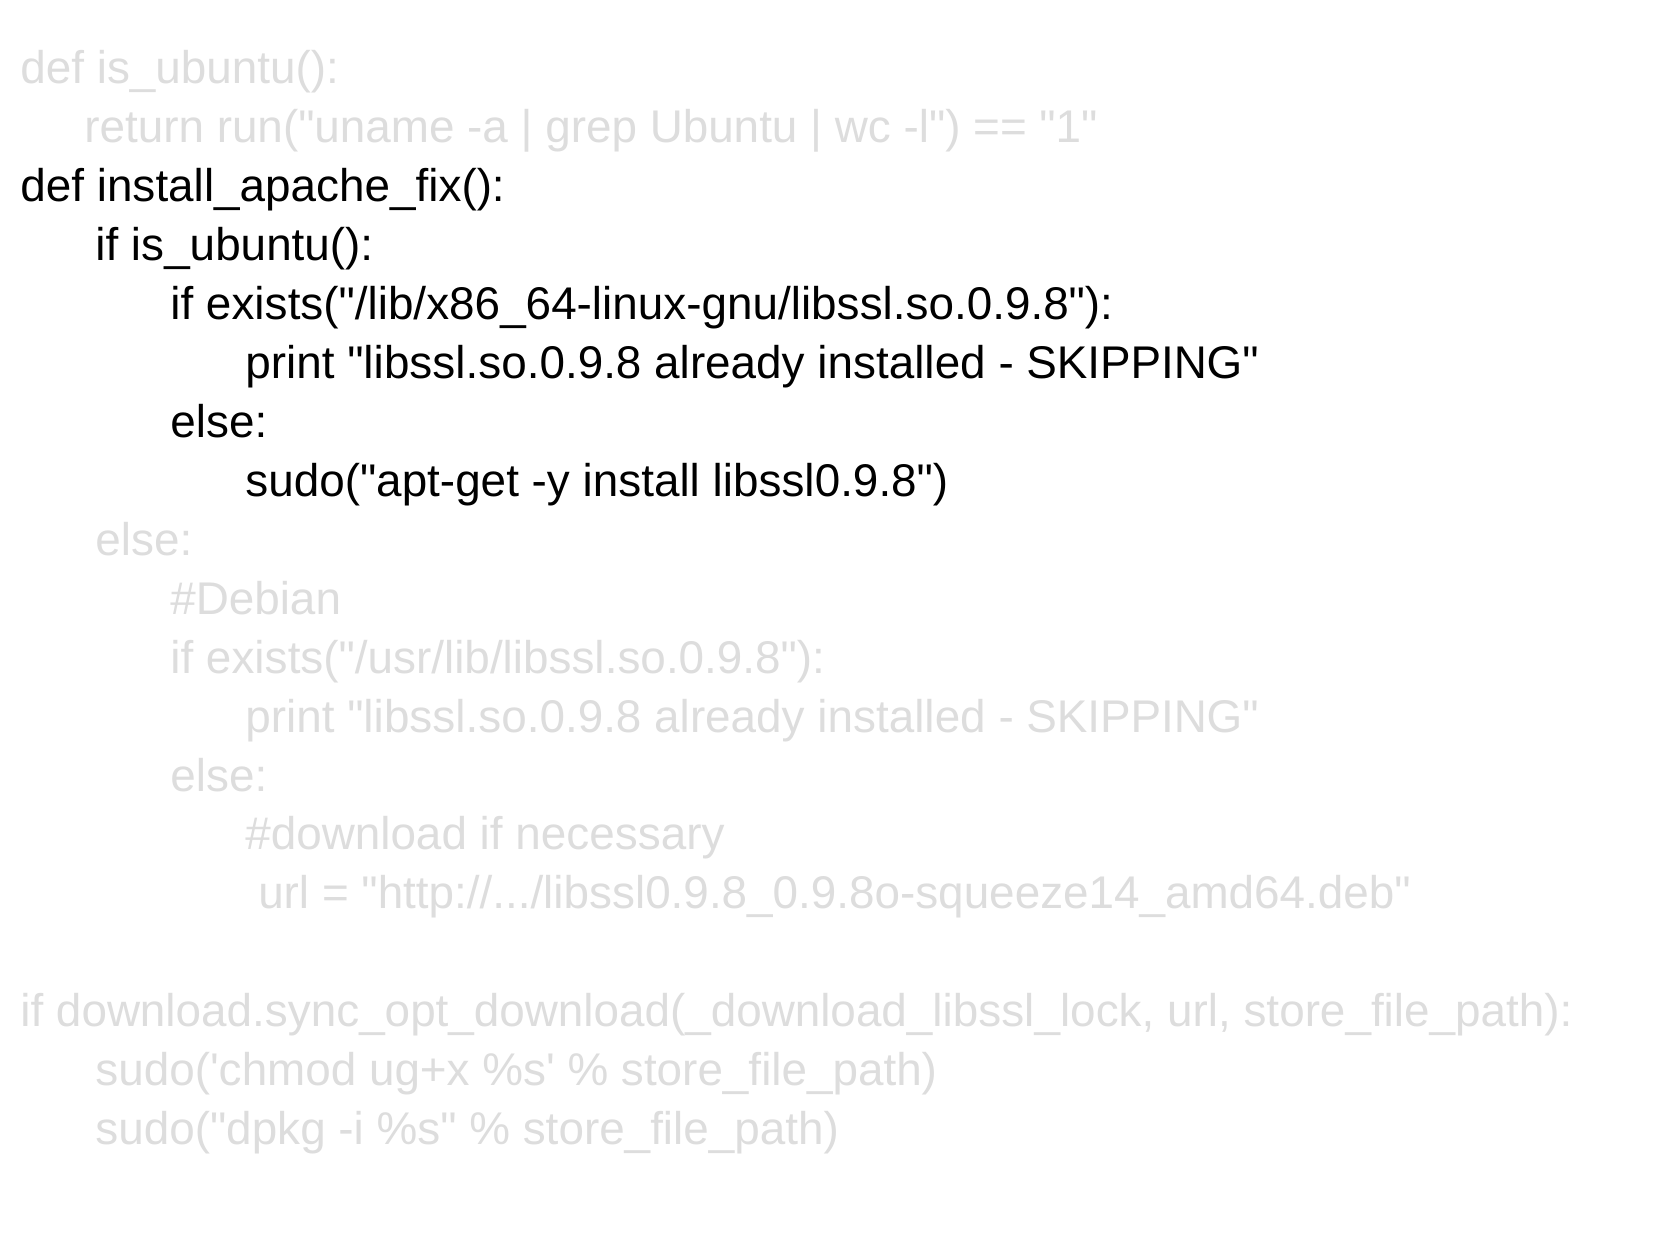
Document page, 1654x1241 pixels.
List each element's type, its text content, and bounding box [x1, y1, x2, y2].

text_box def is_ubuntu(): return run("uname -a | grep Ubuntu | wc -l") == "1" def install_apache_fix(): if is_ubuntu(): if exists("/lib/x86_64-linux-gnu/libssl.so.0.9.8"): print "libssl.so.0.9.8 already installed - SKIPPING" else: sudo("apt-get -y install libssl0.9.8") else: #Debian if exists("/usr/lib/libssl.so.0.9.8"): print "libssl.so.0.9.8 already installed - SKIPPING" else: #download if necessary url = "http://.../libssl0.9.8_0.9.8o-squeeze14_amd64.deb" if download.sync_opt_download(_download_libssl_lock, url, store_file_path): sudo('chmod ug+x %s' % store_file_path) sudo("dpkg -i %s" % store_file_path) [5, 27, 1648, 1155]
